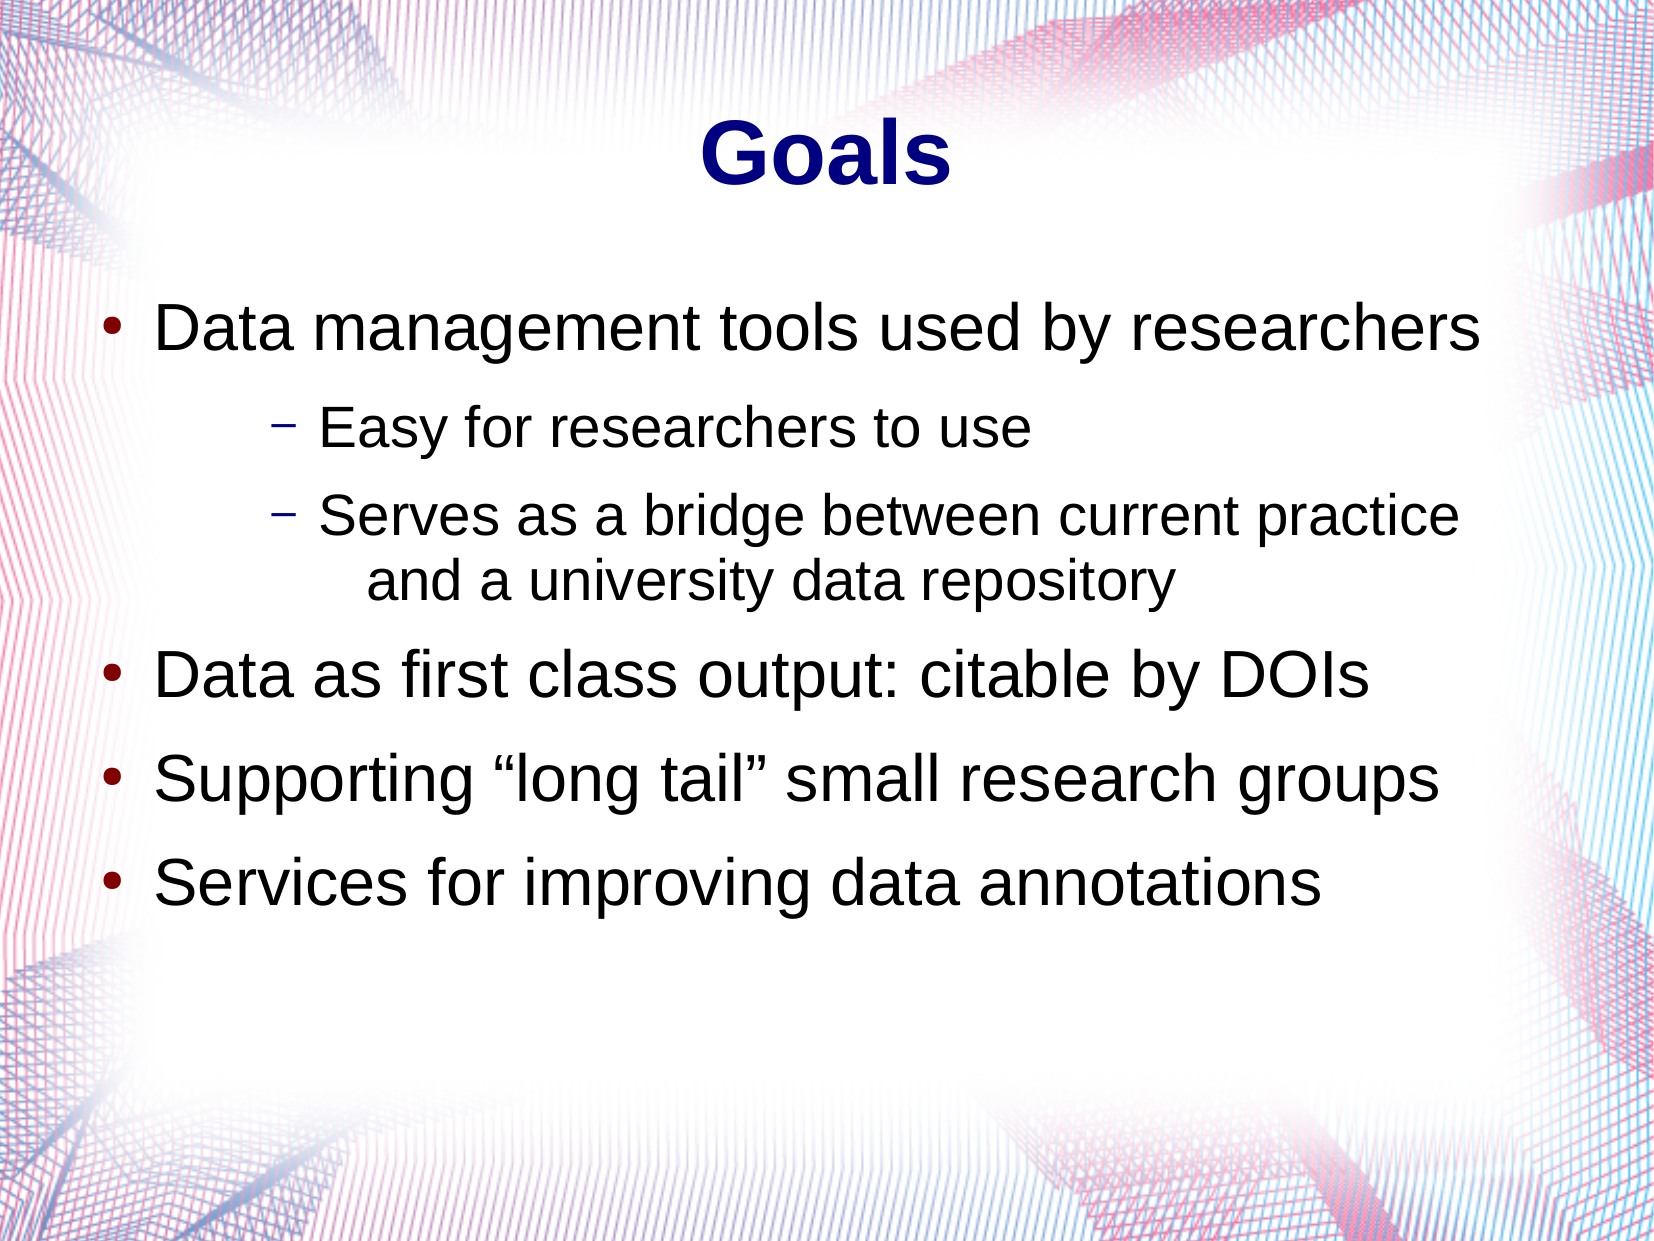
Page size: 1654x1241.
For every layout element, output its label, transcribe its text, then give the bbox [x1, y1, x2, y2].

title Goals [82, 56, 1571, 250]
picture [0, 0, 1654, 1241]
list Data management tools used by researchers Easy for researchers to use Serves as a bridge between current practice and a university data repository Data as first class output: citable by DOIs Supporting “long tail” small research groups Services for improving data annotations [82, 290, 1571, 1094]
